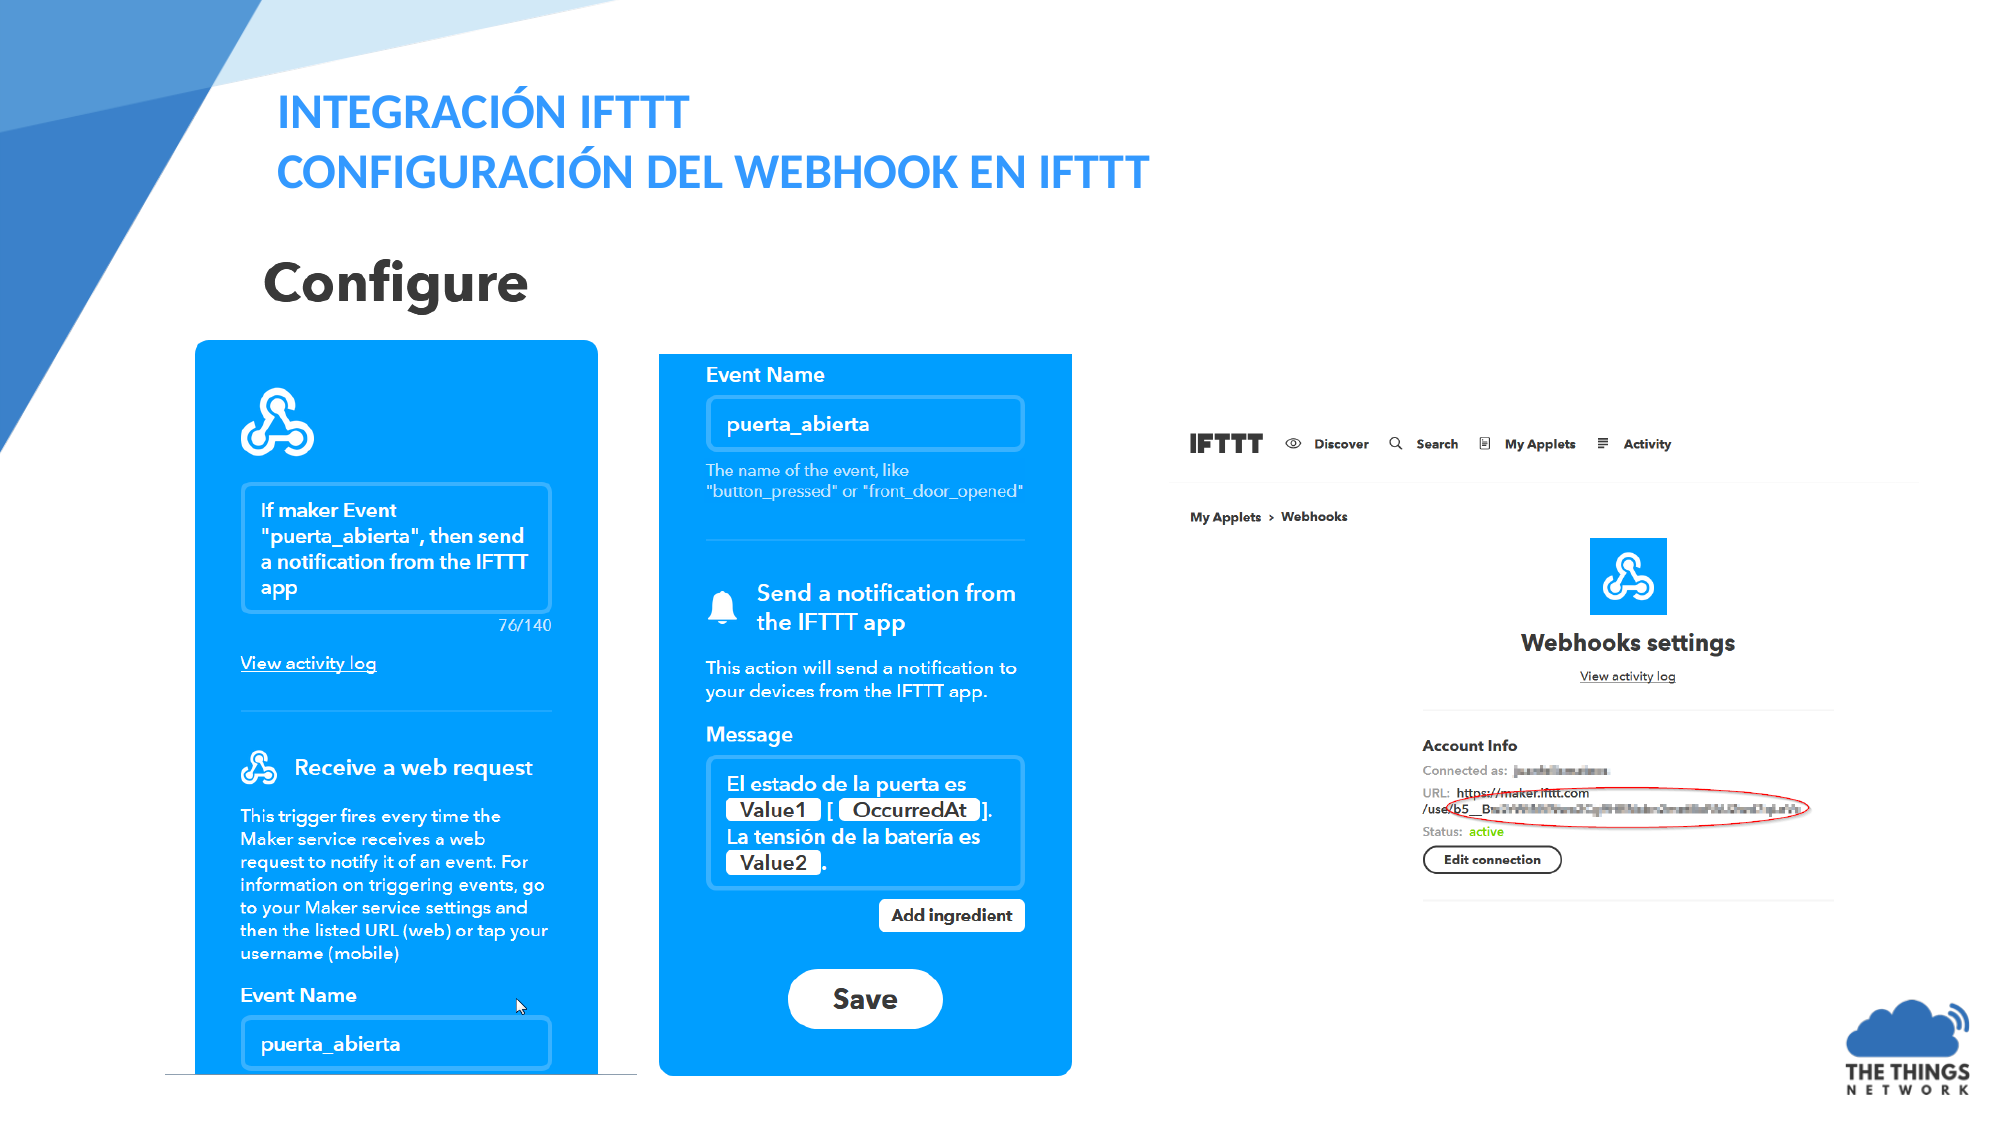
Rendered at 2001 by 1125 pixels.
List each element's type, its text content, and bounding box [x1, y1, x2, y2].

picture [0, 0, 1970, 1099]
text_box INTEGRACIÓN IFTTT CONFIGURACIÓN DEL WEBHOOK EN IFTTT [99, 44, 1900, 233]
